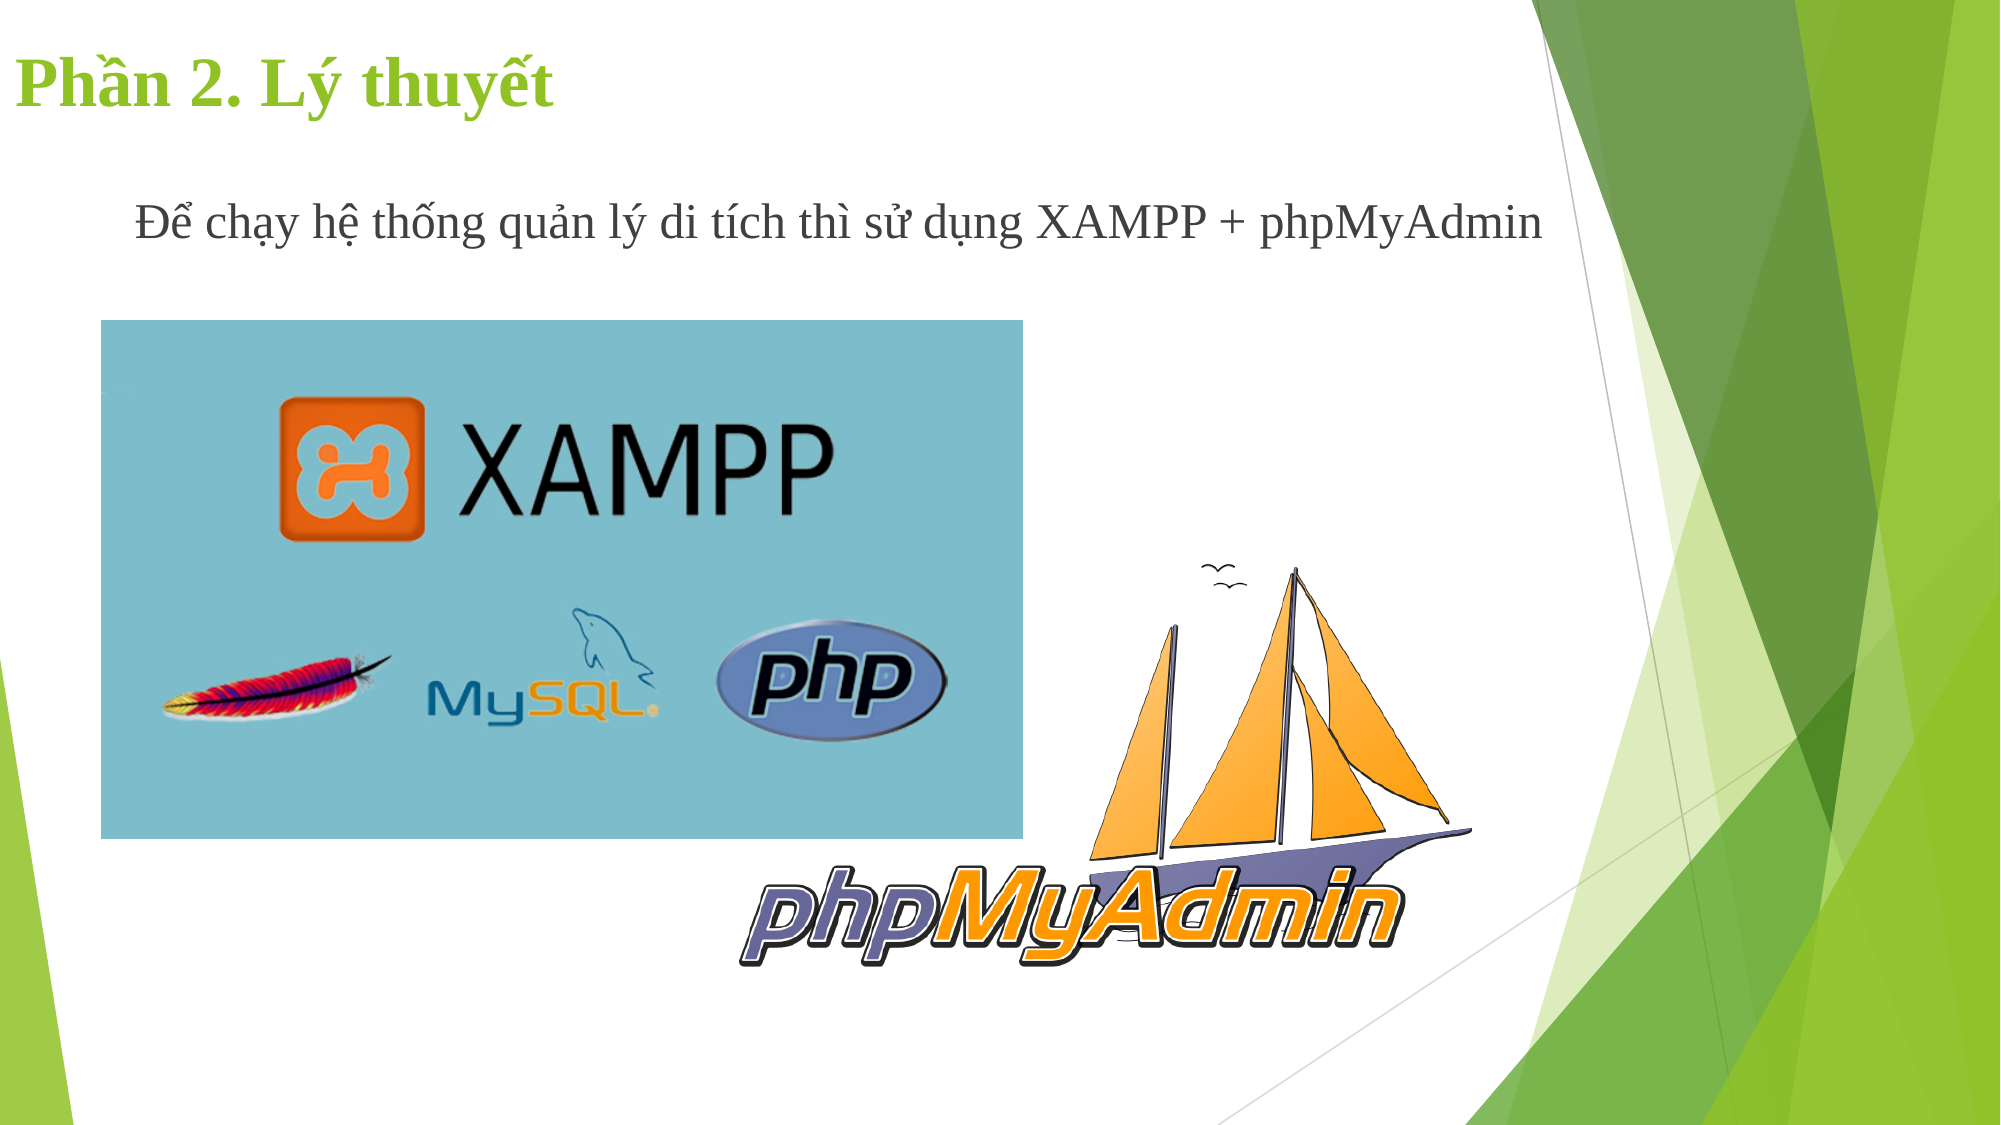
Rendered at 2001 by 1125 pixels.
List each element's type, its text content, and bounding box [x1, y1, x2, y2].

picture [101, 320, 1472, 1037]
title Phần 2. Lý thuyết [0, 28, 1651, 196]
list Để chạy hệ thống quản lý di tích thì sử dụng XAMPP + phpMyAdmin [0, 173, 1734, 265]
